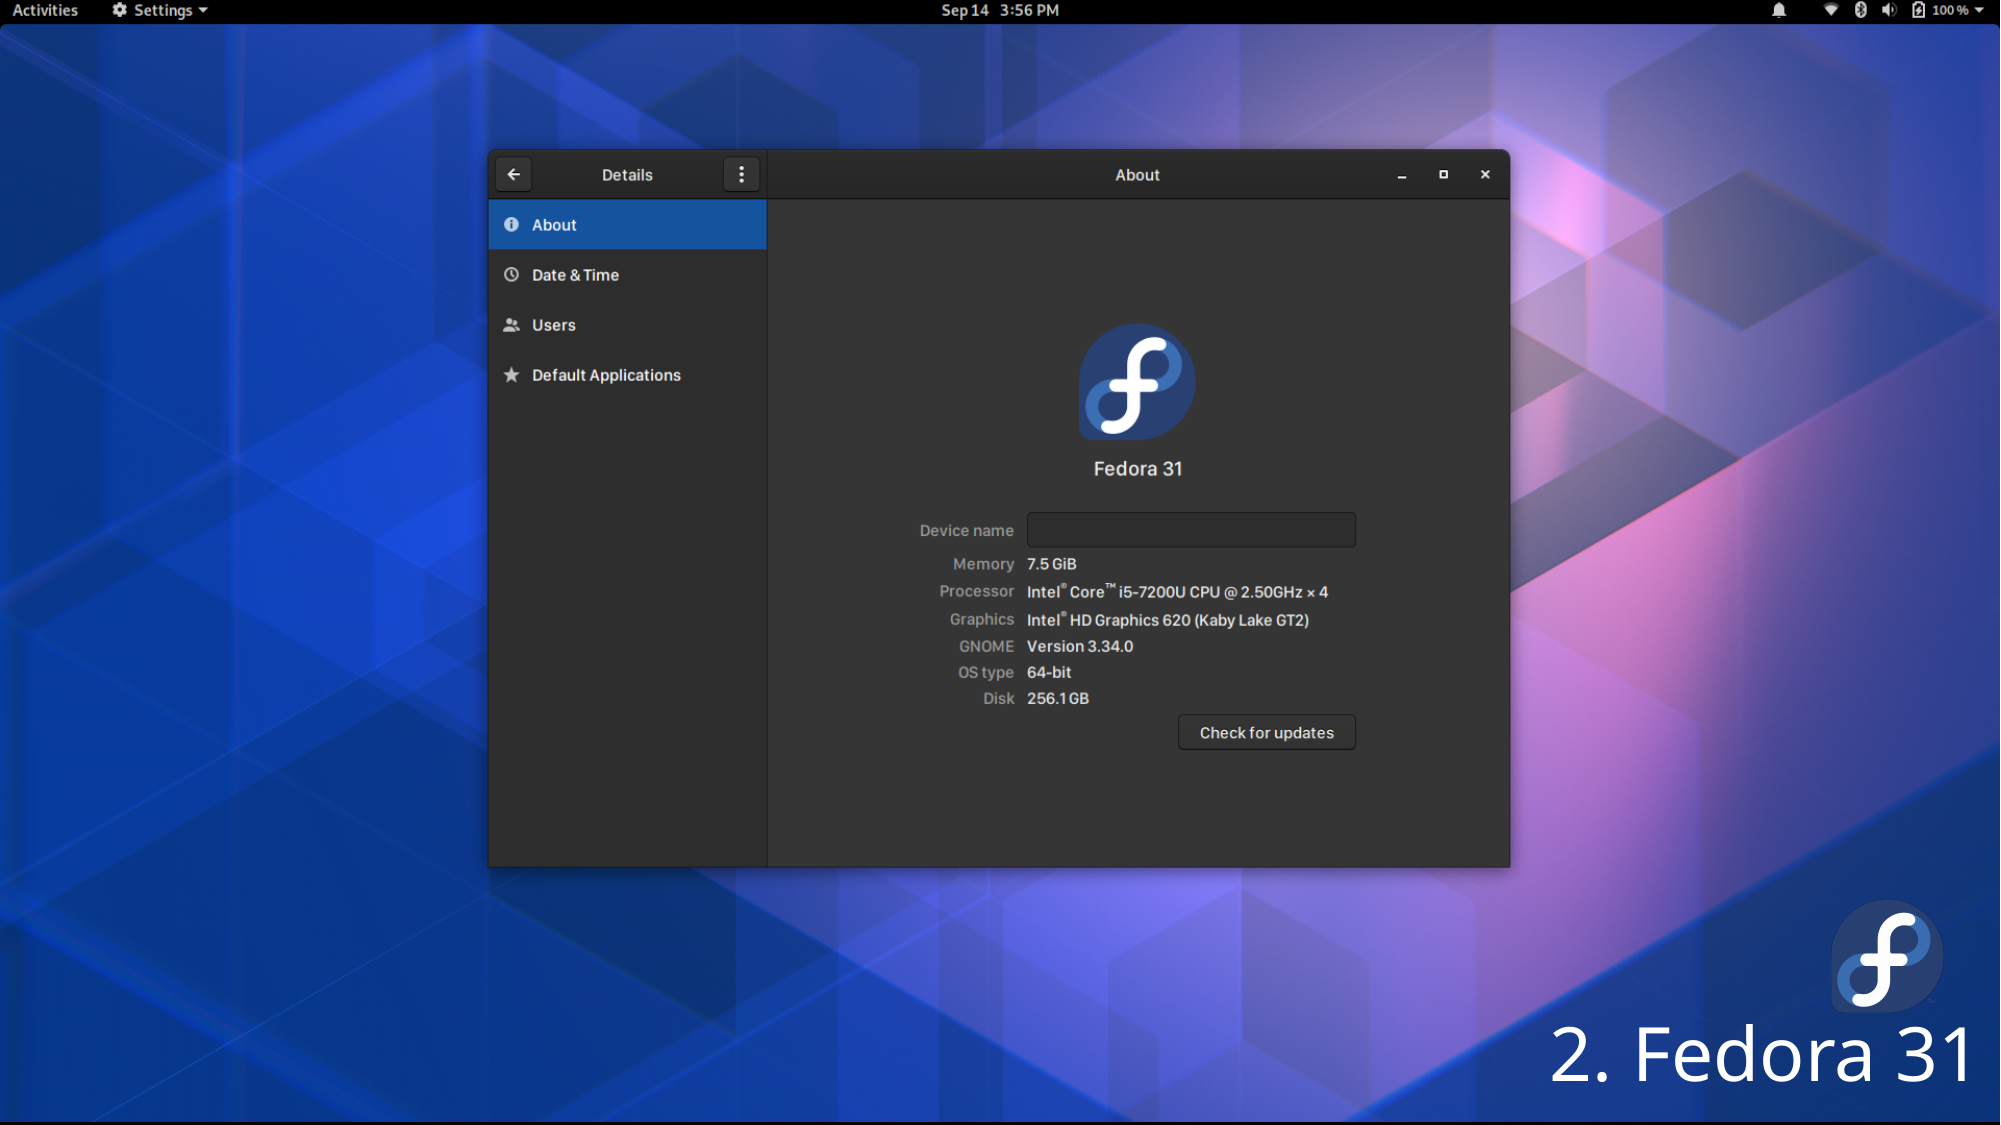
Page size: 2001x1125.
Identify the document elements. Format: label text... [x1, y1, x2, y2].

picture [0, 0, 2000, 1122]
title 2. Fedora 31 [1549, 1009, 2000, 1122]
